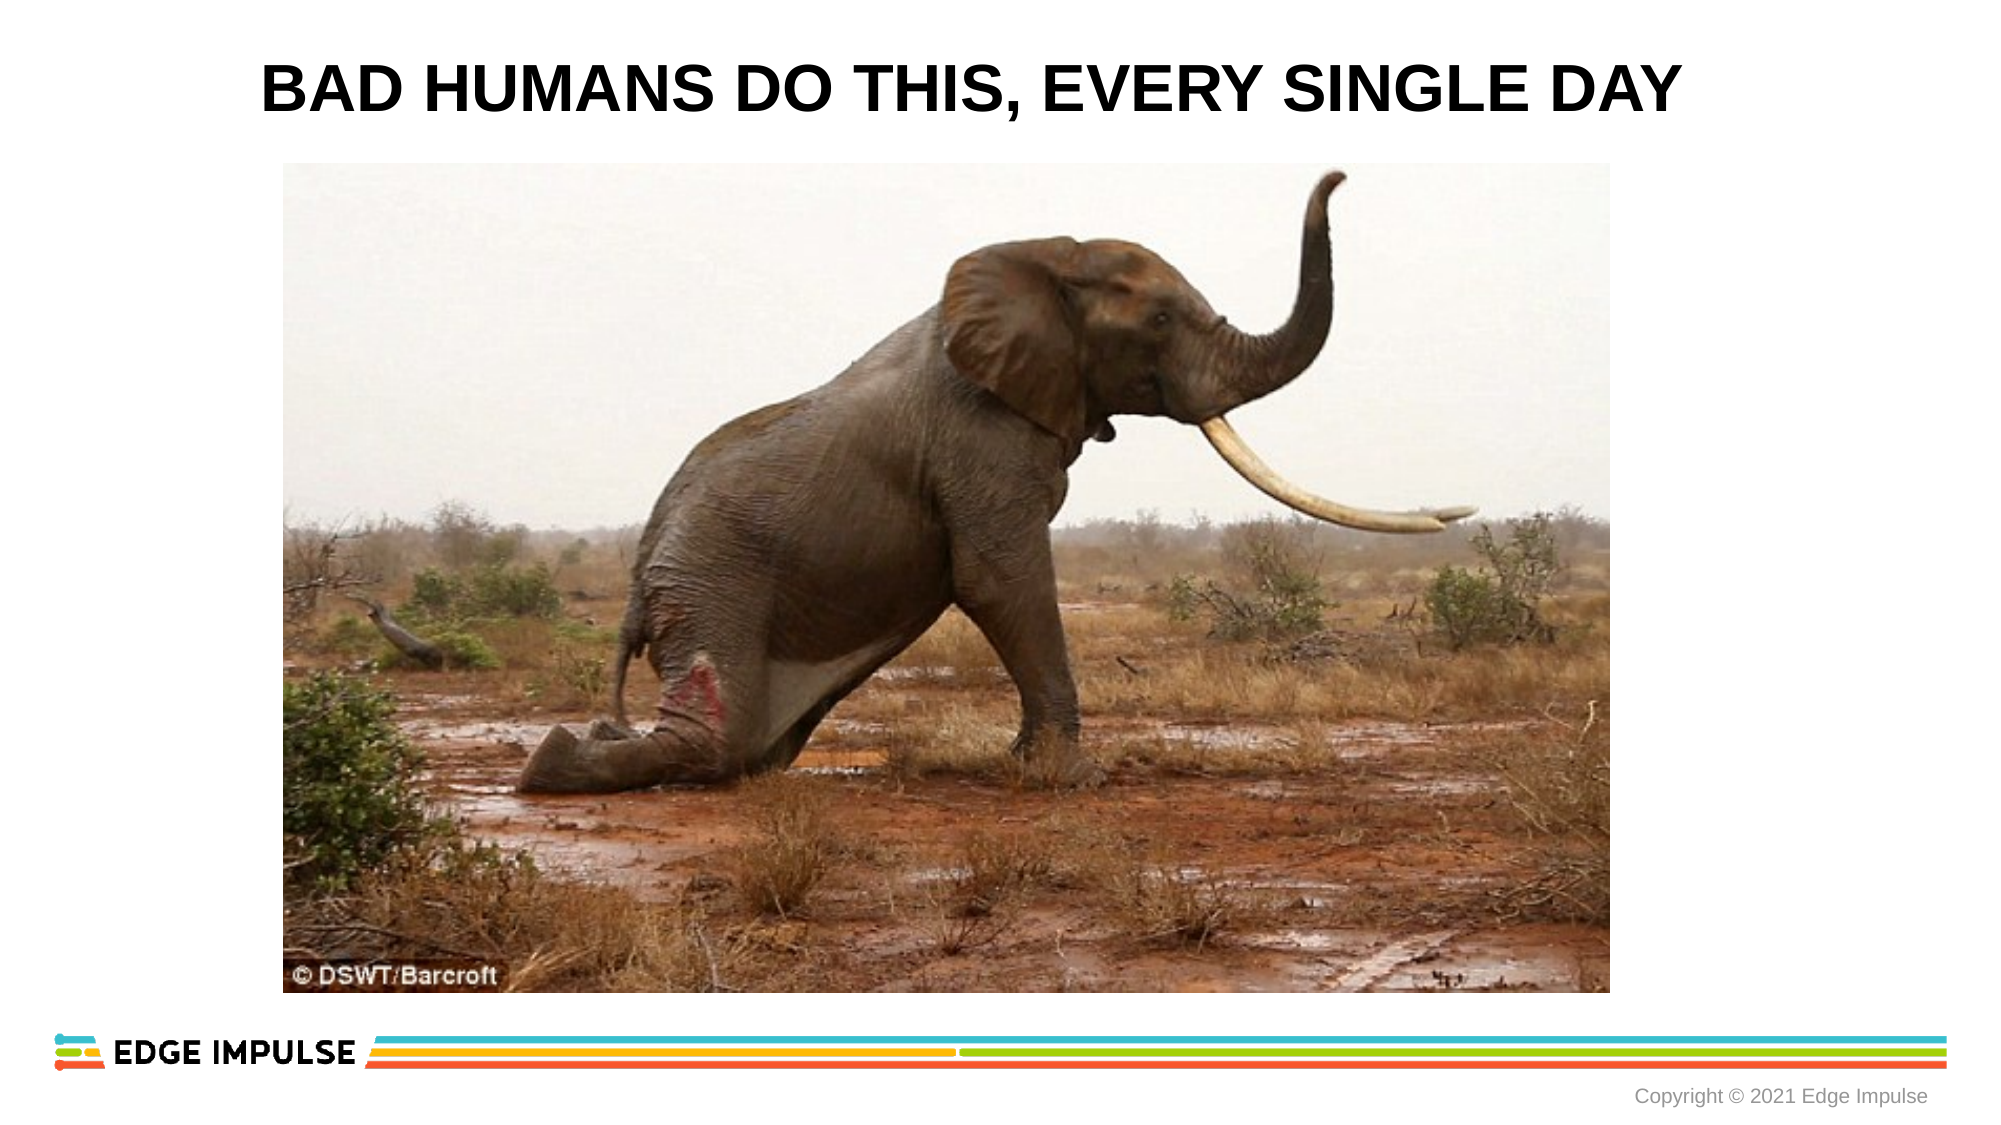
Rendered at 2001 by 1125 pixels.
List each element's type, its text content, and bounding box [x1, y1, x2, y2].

picture [0, 0, 2000, 1125]
text_box BAD HUMANS DO THIS, EVERY SINGLE DAY [178, 37, 1767, 133]
